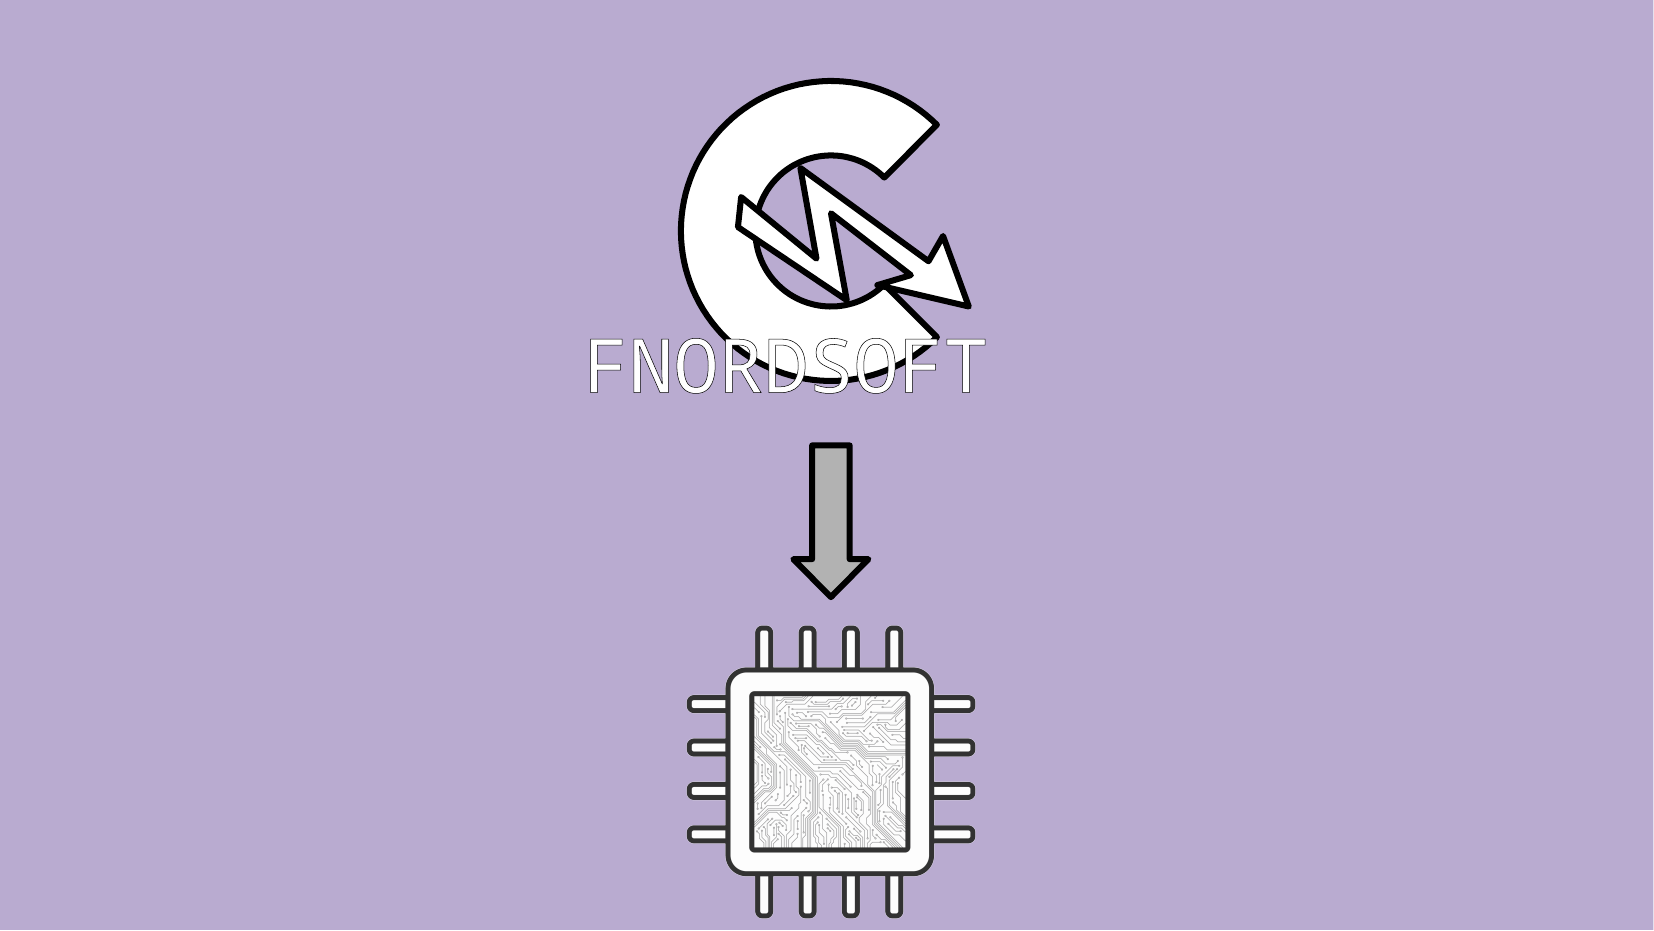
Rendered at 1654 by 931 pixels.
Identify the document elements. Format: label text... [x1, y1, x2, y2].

text_box [793, 445, 869, 598]
text_box [680, 80, 969, 305]
picture [686, 625, 976, 919]
text_box FNORDSOFT [568, 305, 1094, 416]
